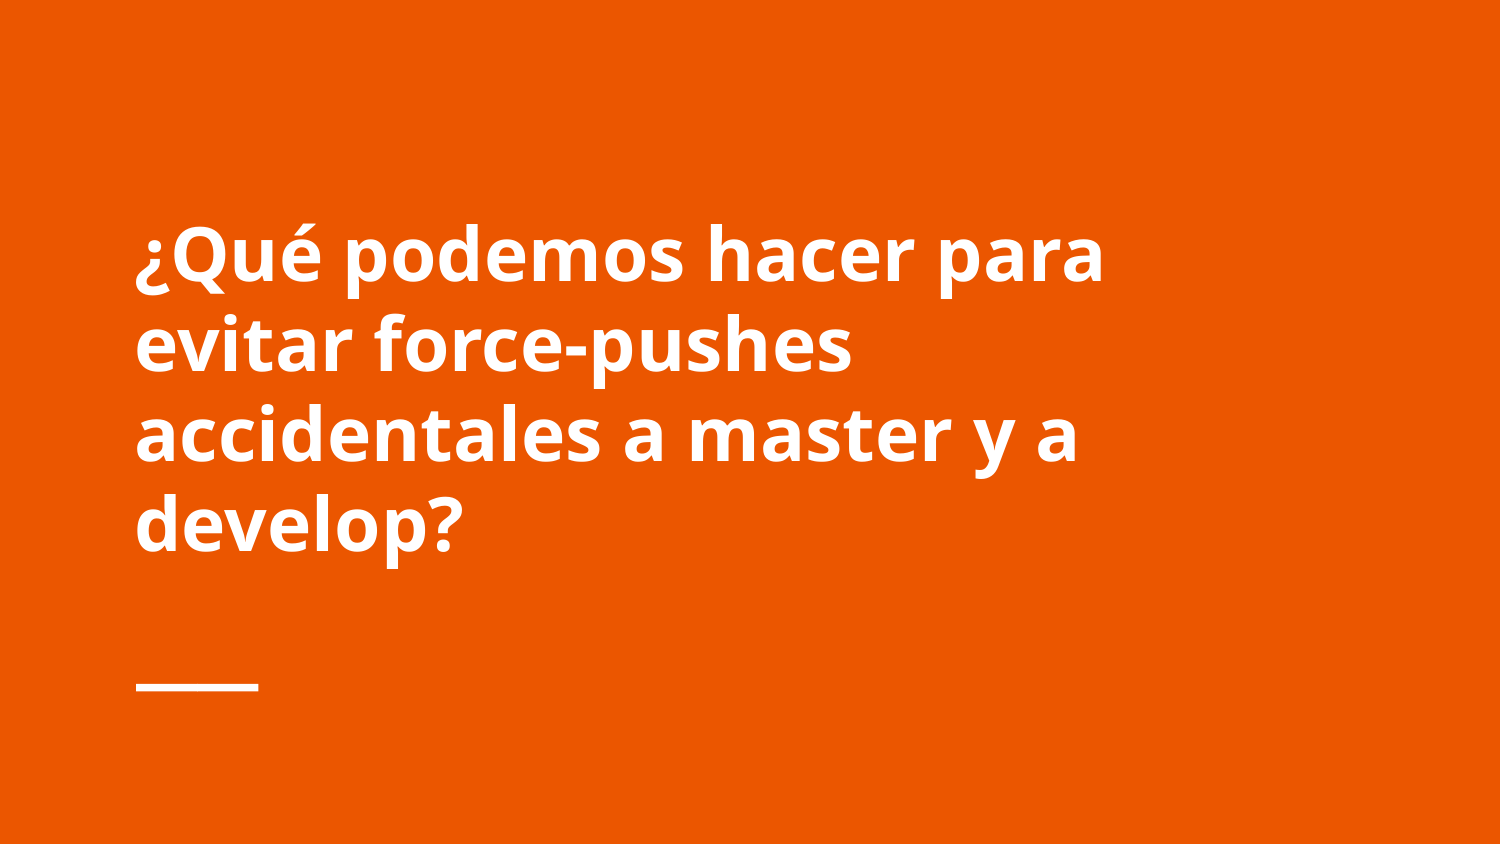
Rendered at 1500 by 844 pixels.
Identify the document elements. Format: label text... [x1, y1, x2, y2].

title ¿Qué podemos hacer para evitar force-pushes accidentales a master y a develop? [119, 141, 1272, 632]
